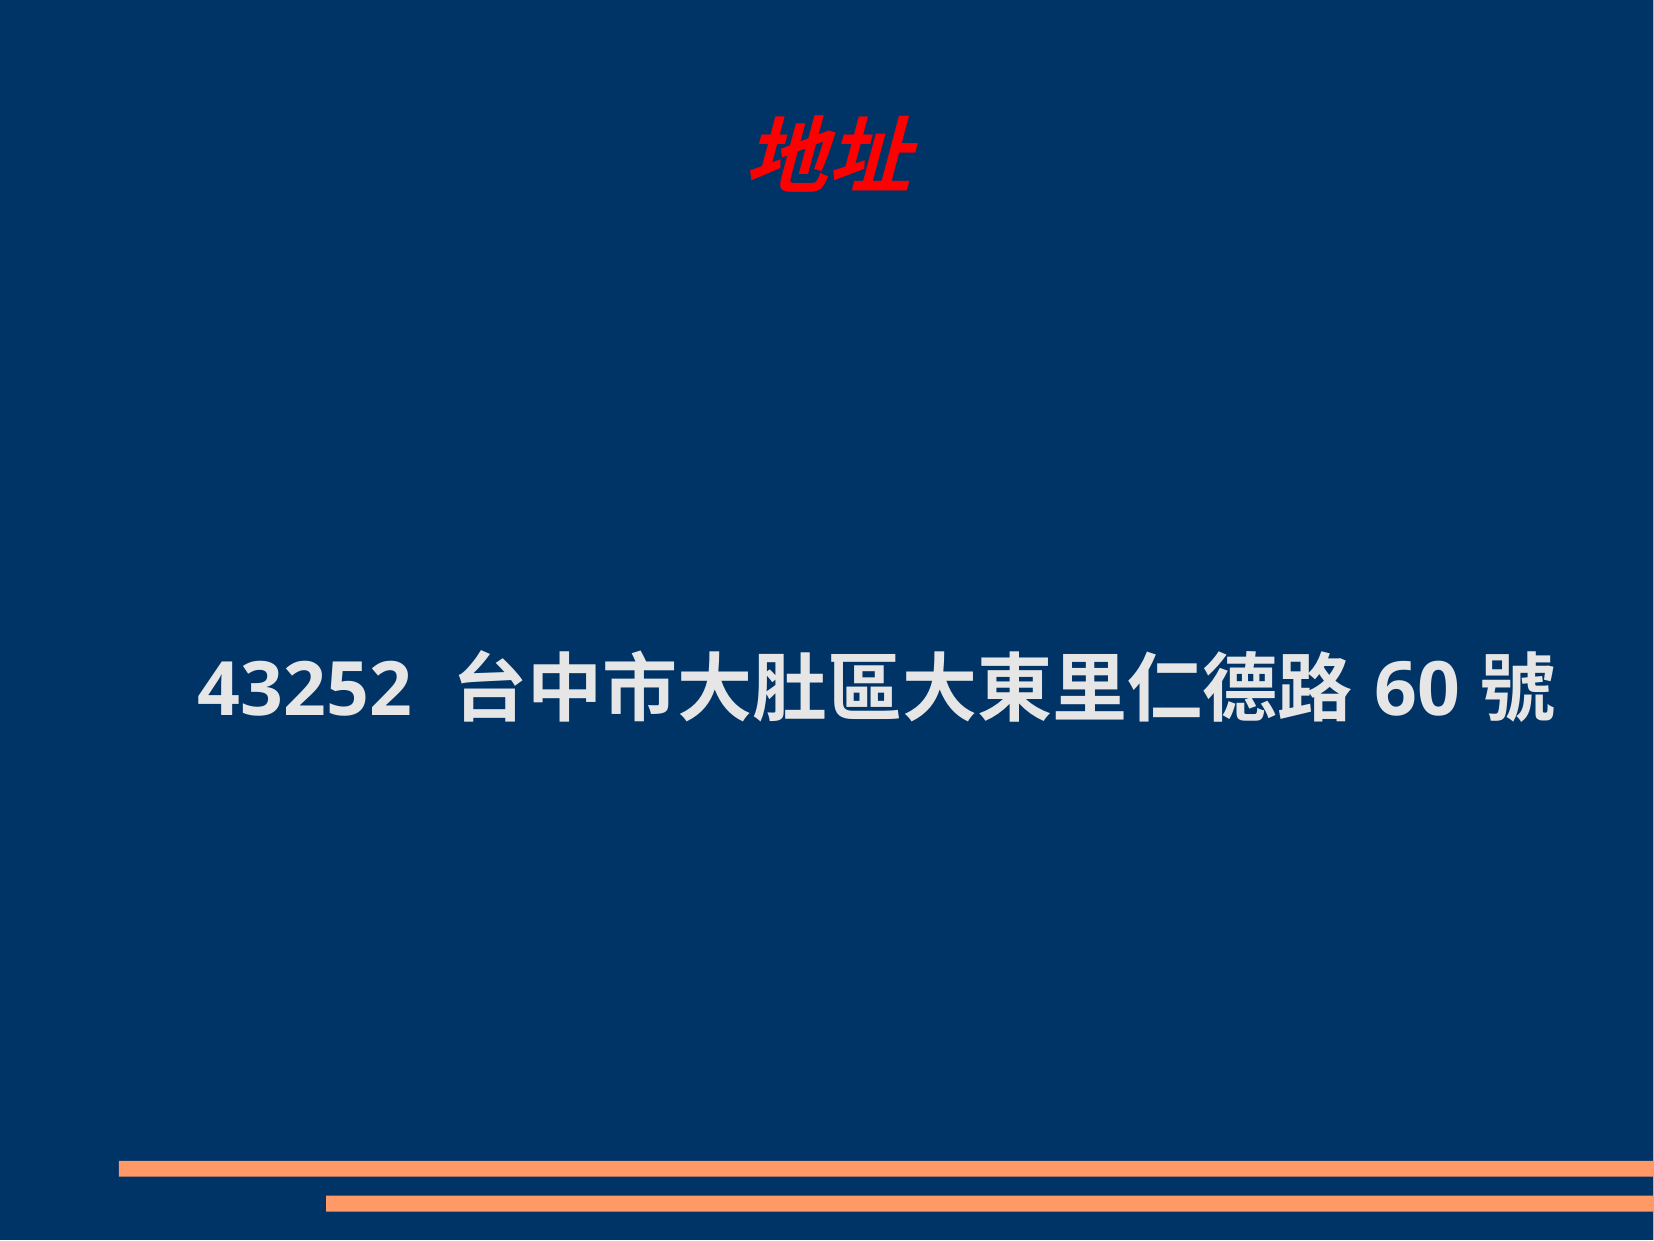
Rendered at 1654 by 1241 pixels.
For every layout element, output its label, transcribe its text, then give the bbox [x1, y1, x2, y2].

title 地址 [121, 46, 1534, 254]
list 43252 台中市大肚區大東里仁德路60號 [121, 322, 1561, 1132]
